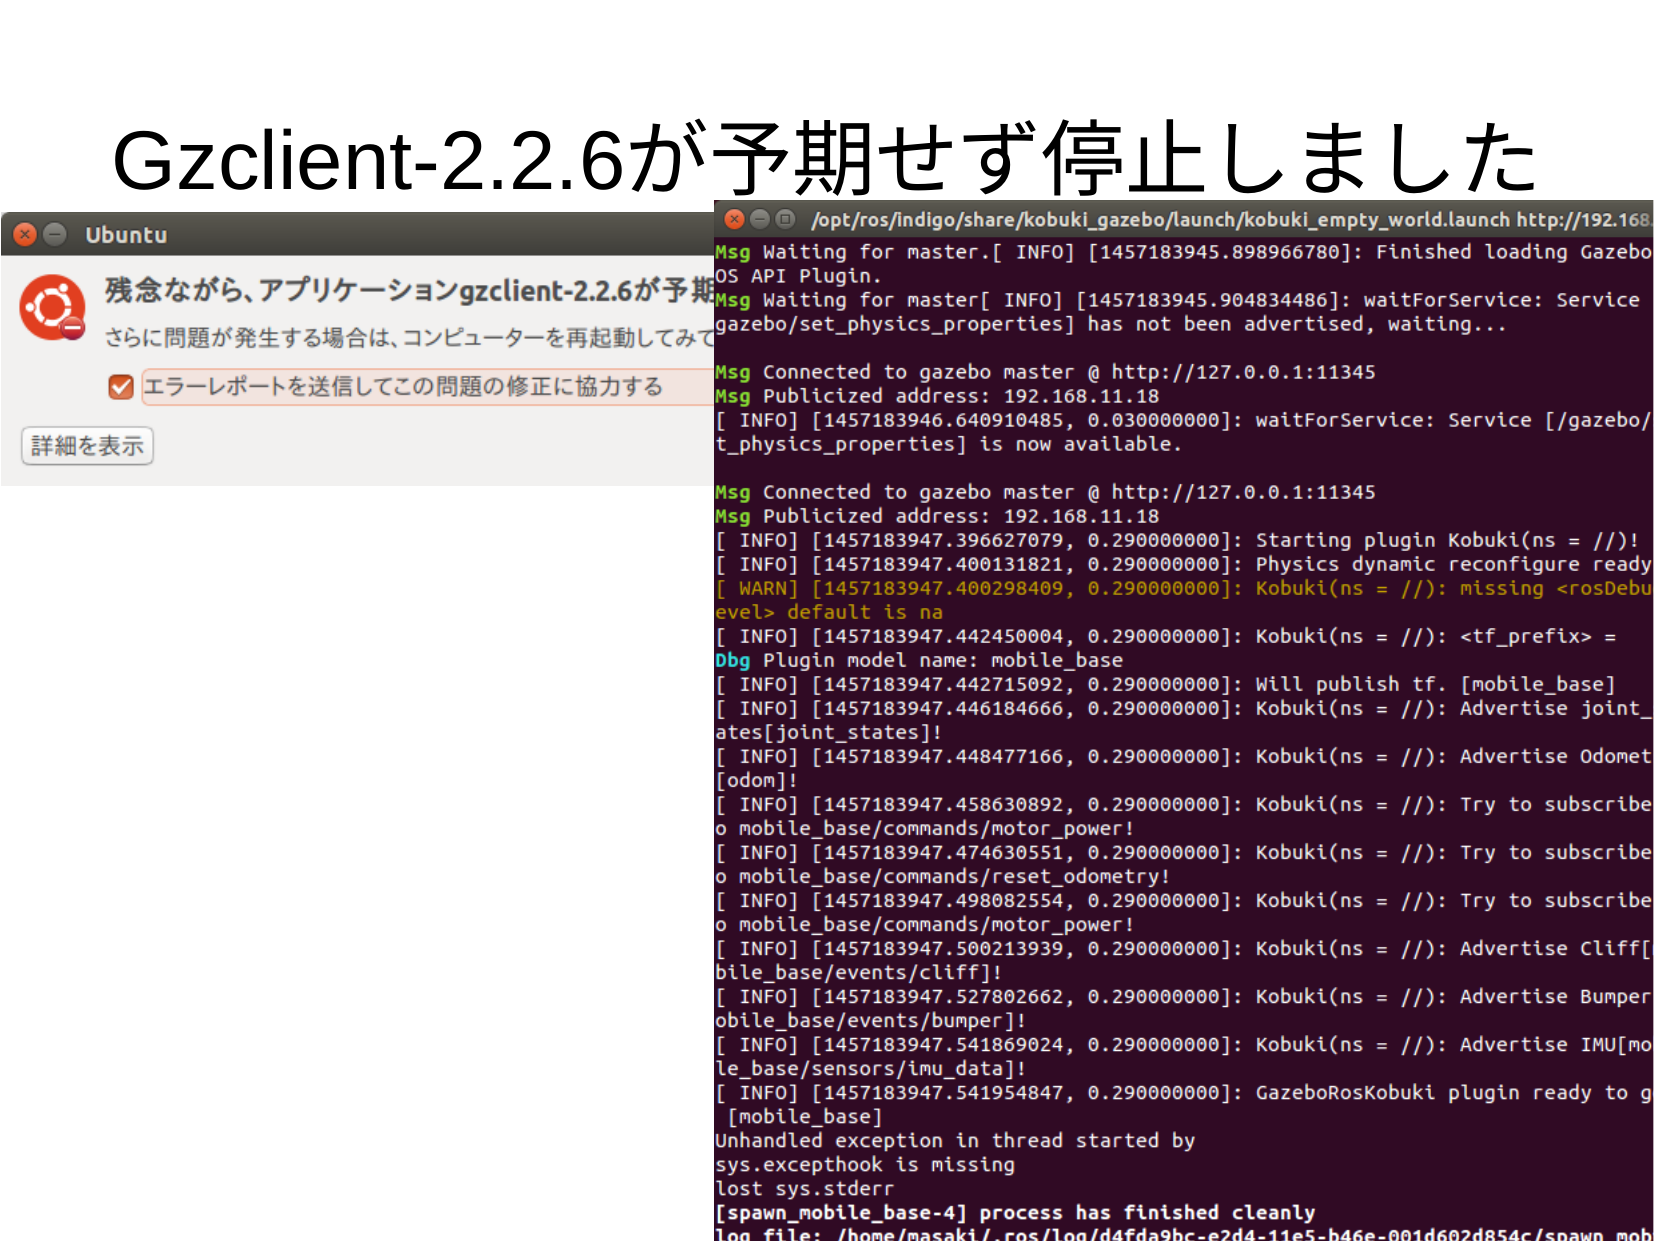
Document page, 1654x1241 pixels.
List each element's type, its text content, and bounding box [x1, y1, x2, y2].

picture [1, 200, 1654, 1241]
title Gzclient-2.2.6が予期せず停止しました [82, 49, 1571, 212]
